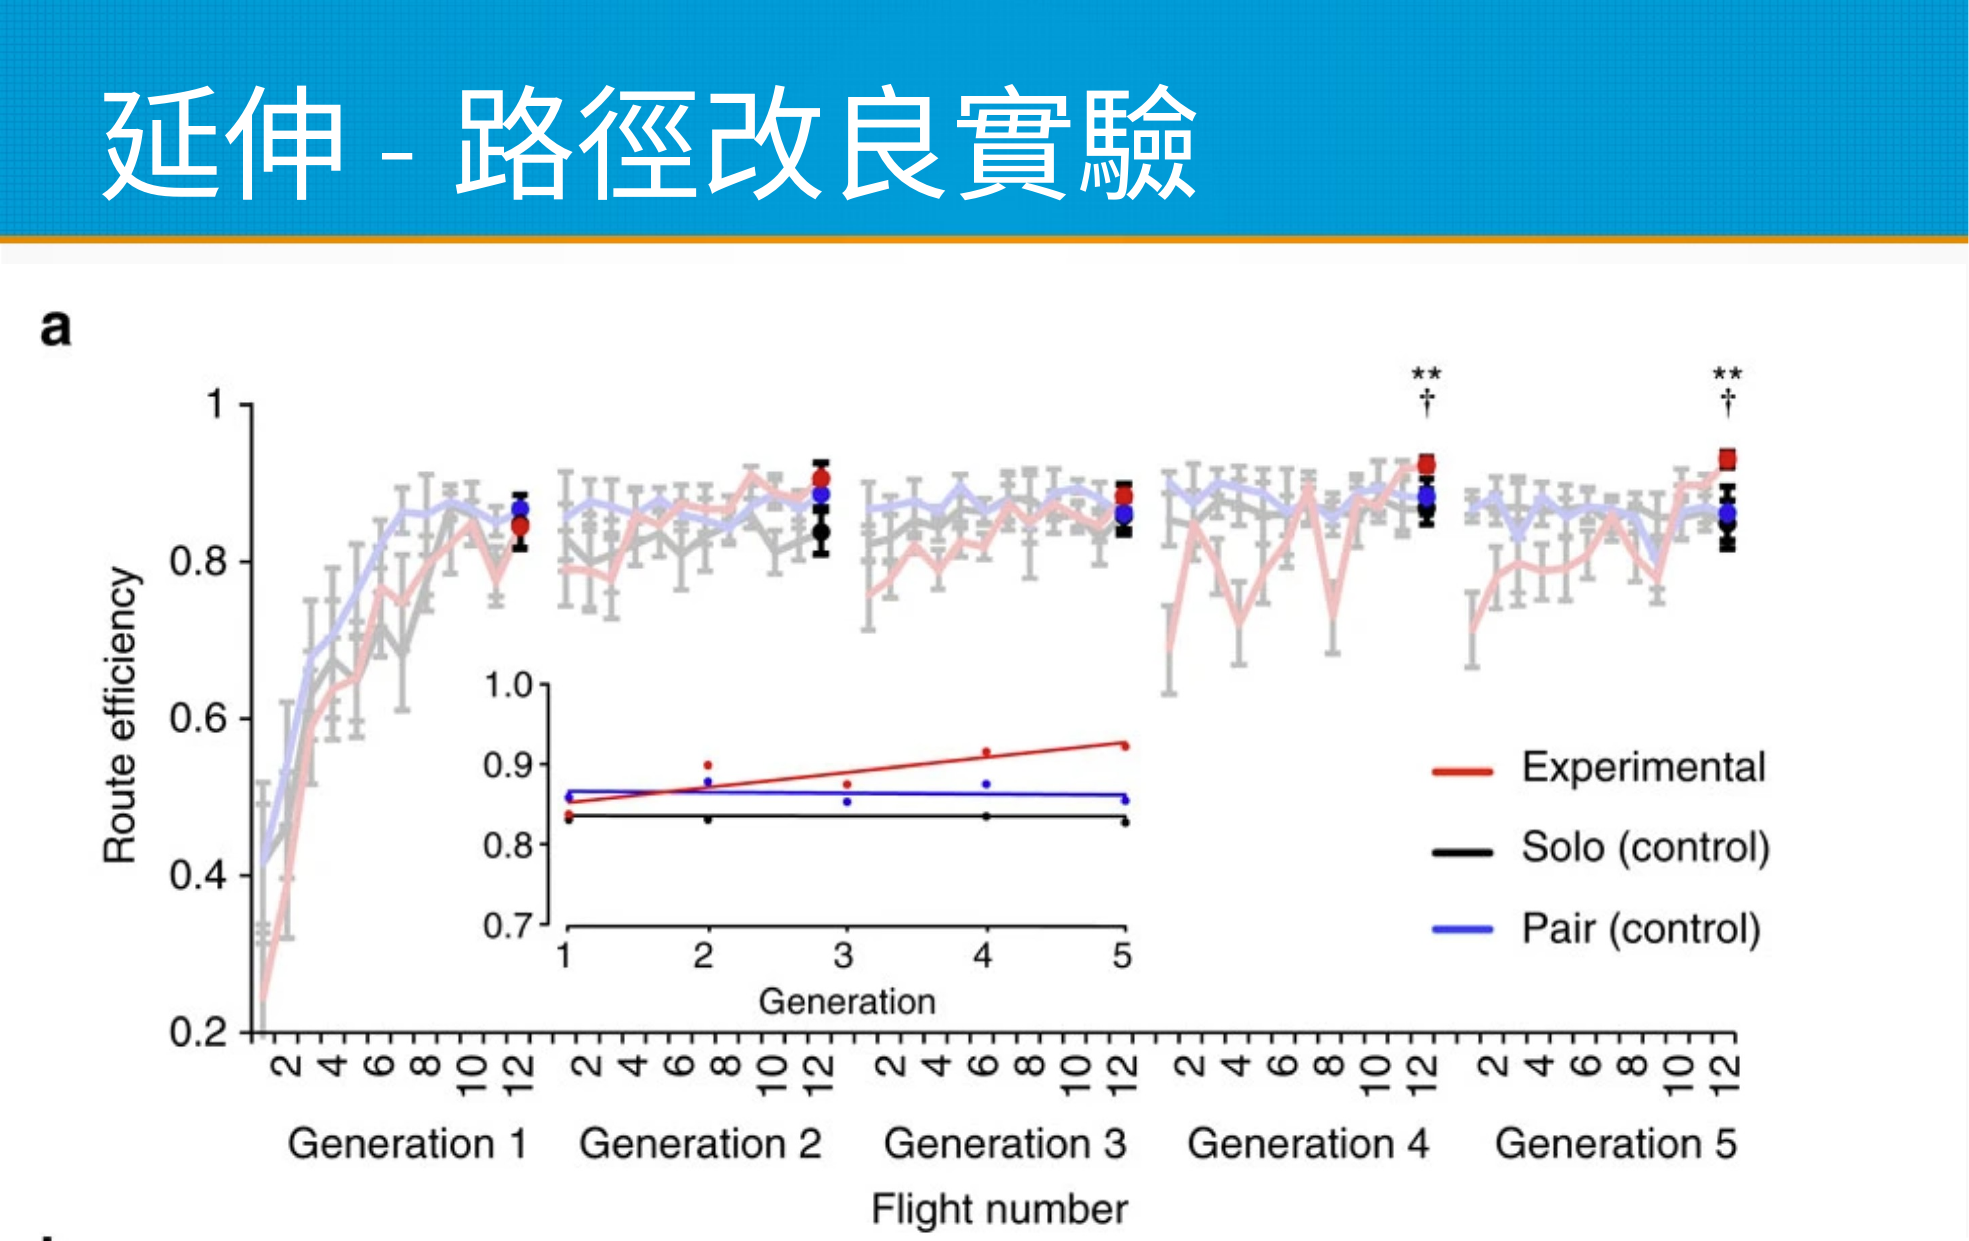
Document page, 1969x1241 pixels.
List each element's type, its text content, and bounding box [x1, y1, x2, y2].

picture [0, 233, 1969, 1241]
title 延伸-路徑改良實驗 [98, 19, 1870, 227]
